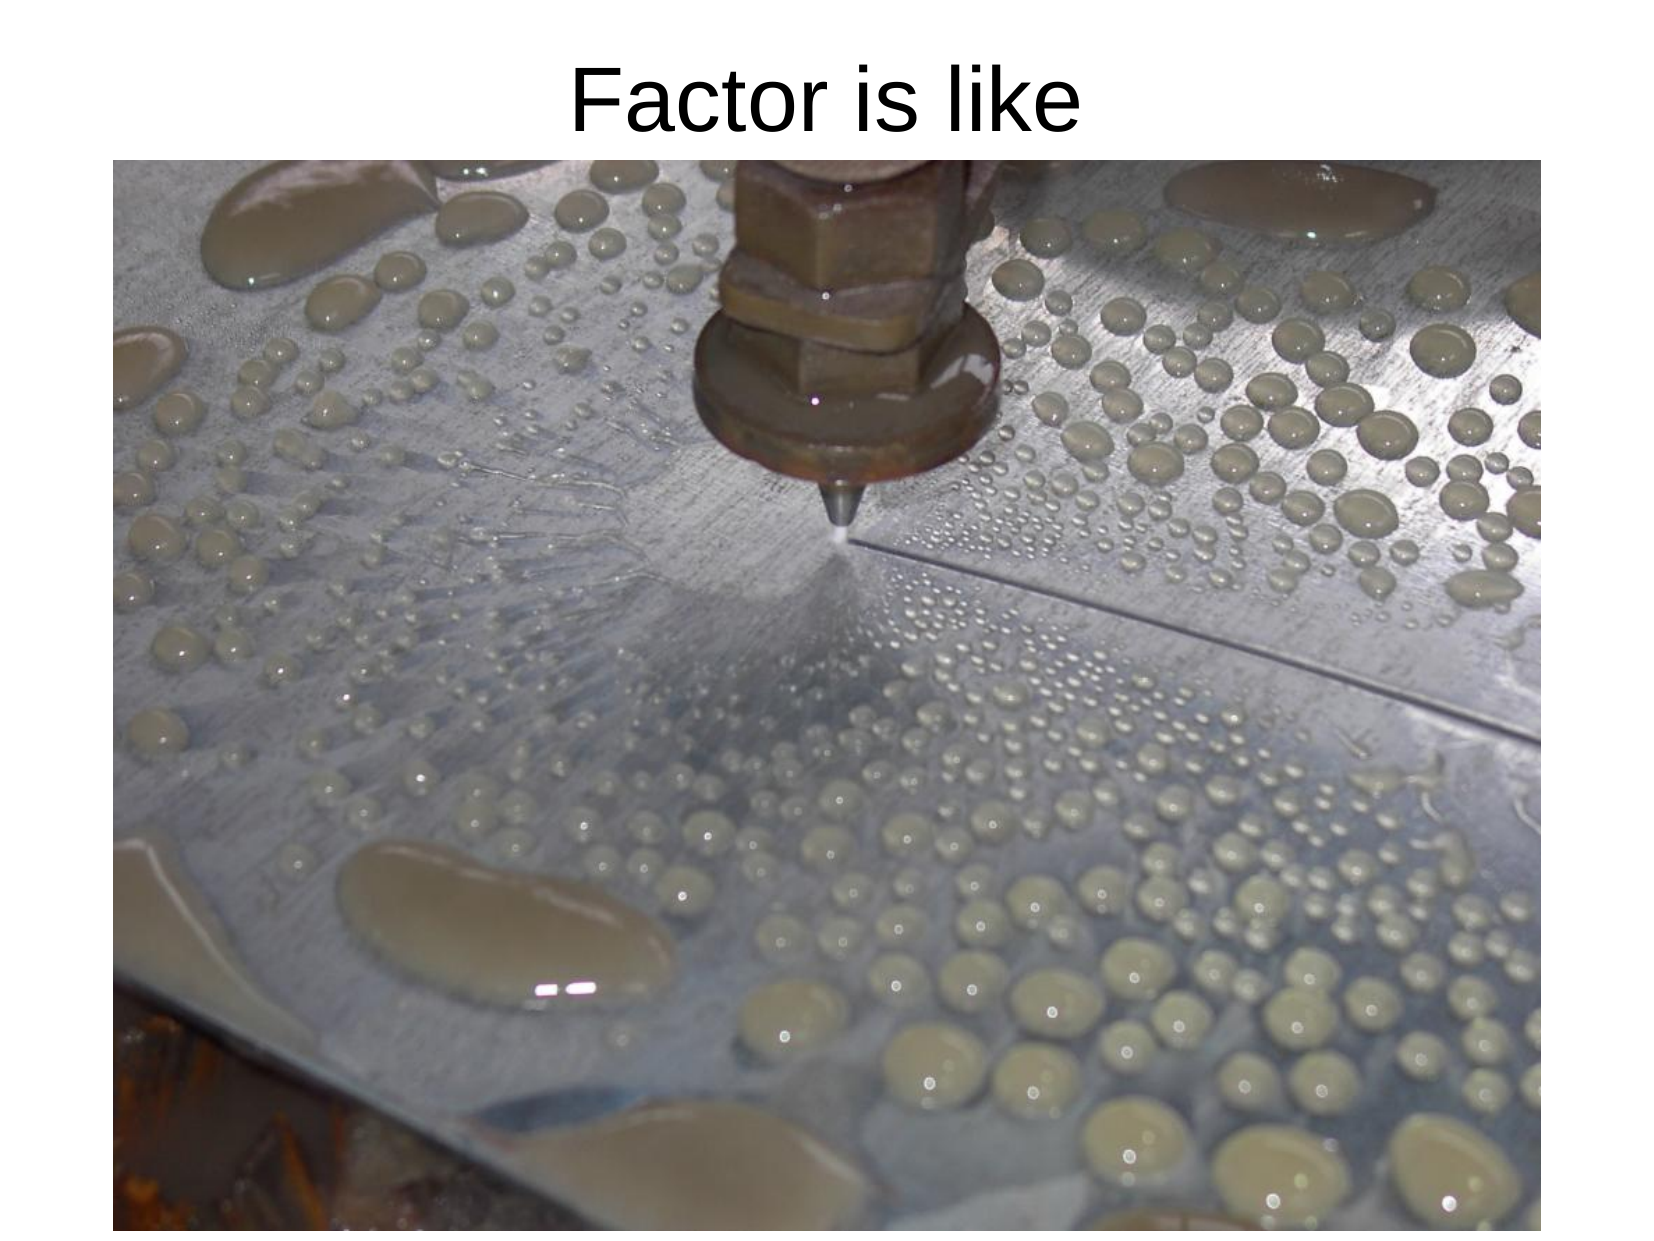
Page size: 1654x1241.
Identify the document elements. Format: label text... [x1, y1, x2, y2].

title Factor is like [82, 3, 1571, 196]
picture [113, 160, 1541, 1232]
